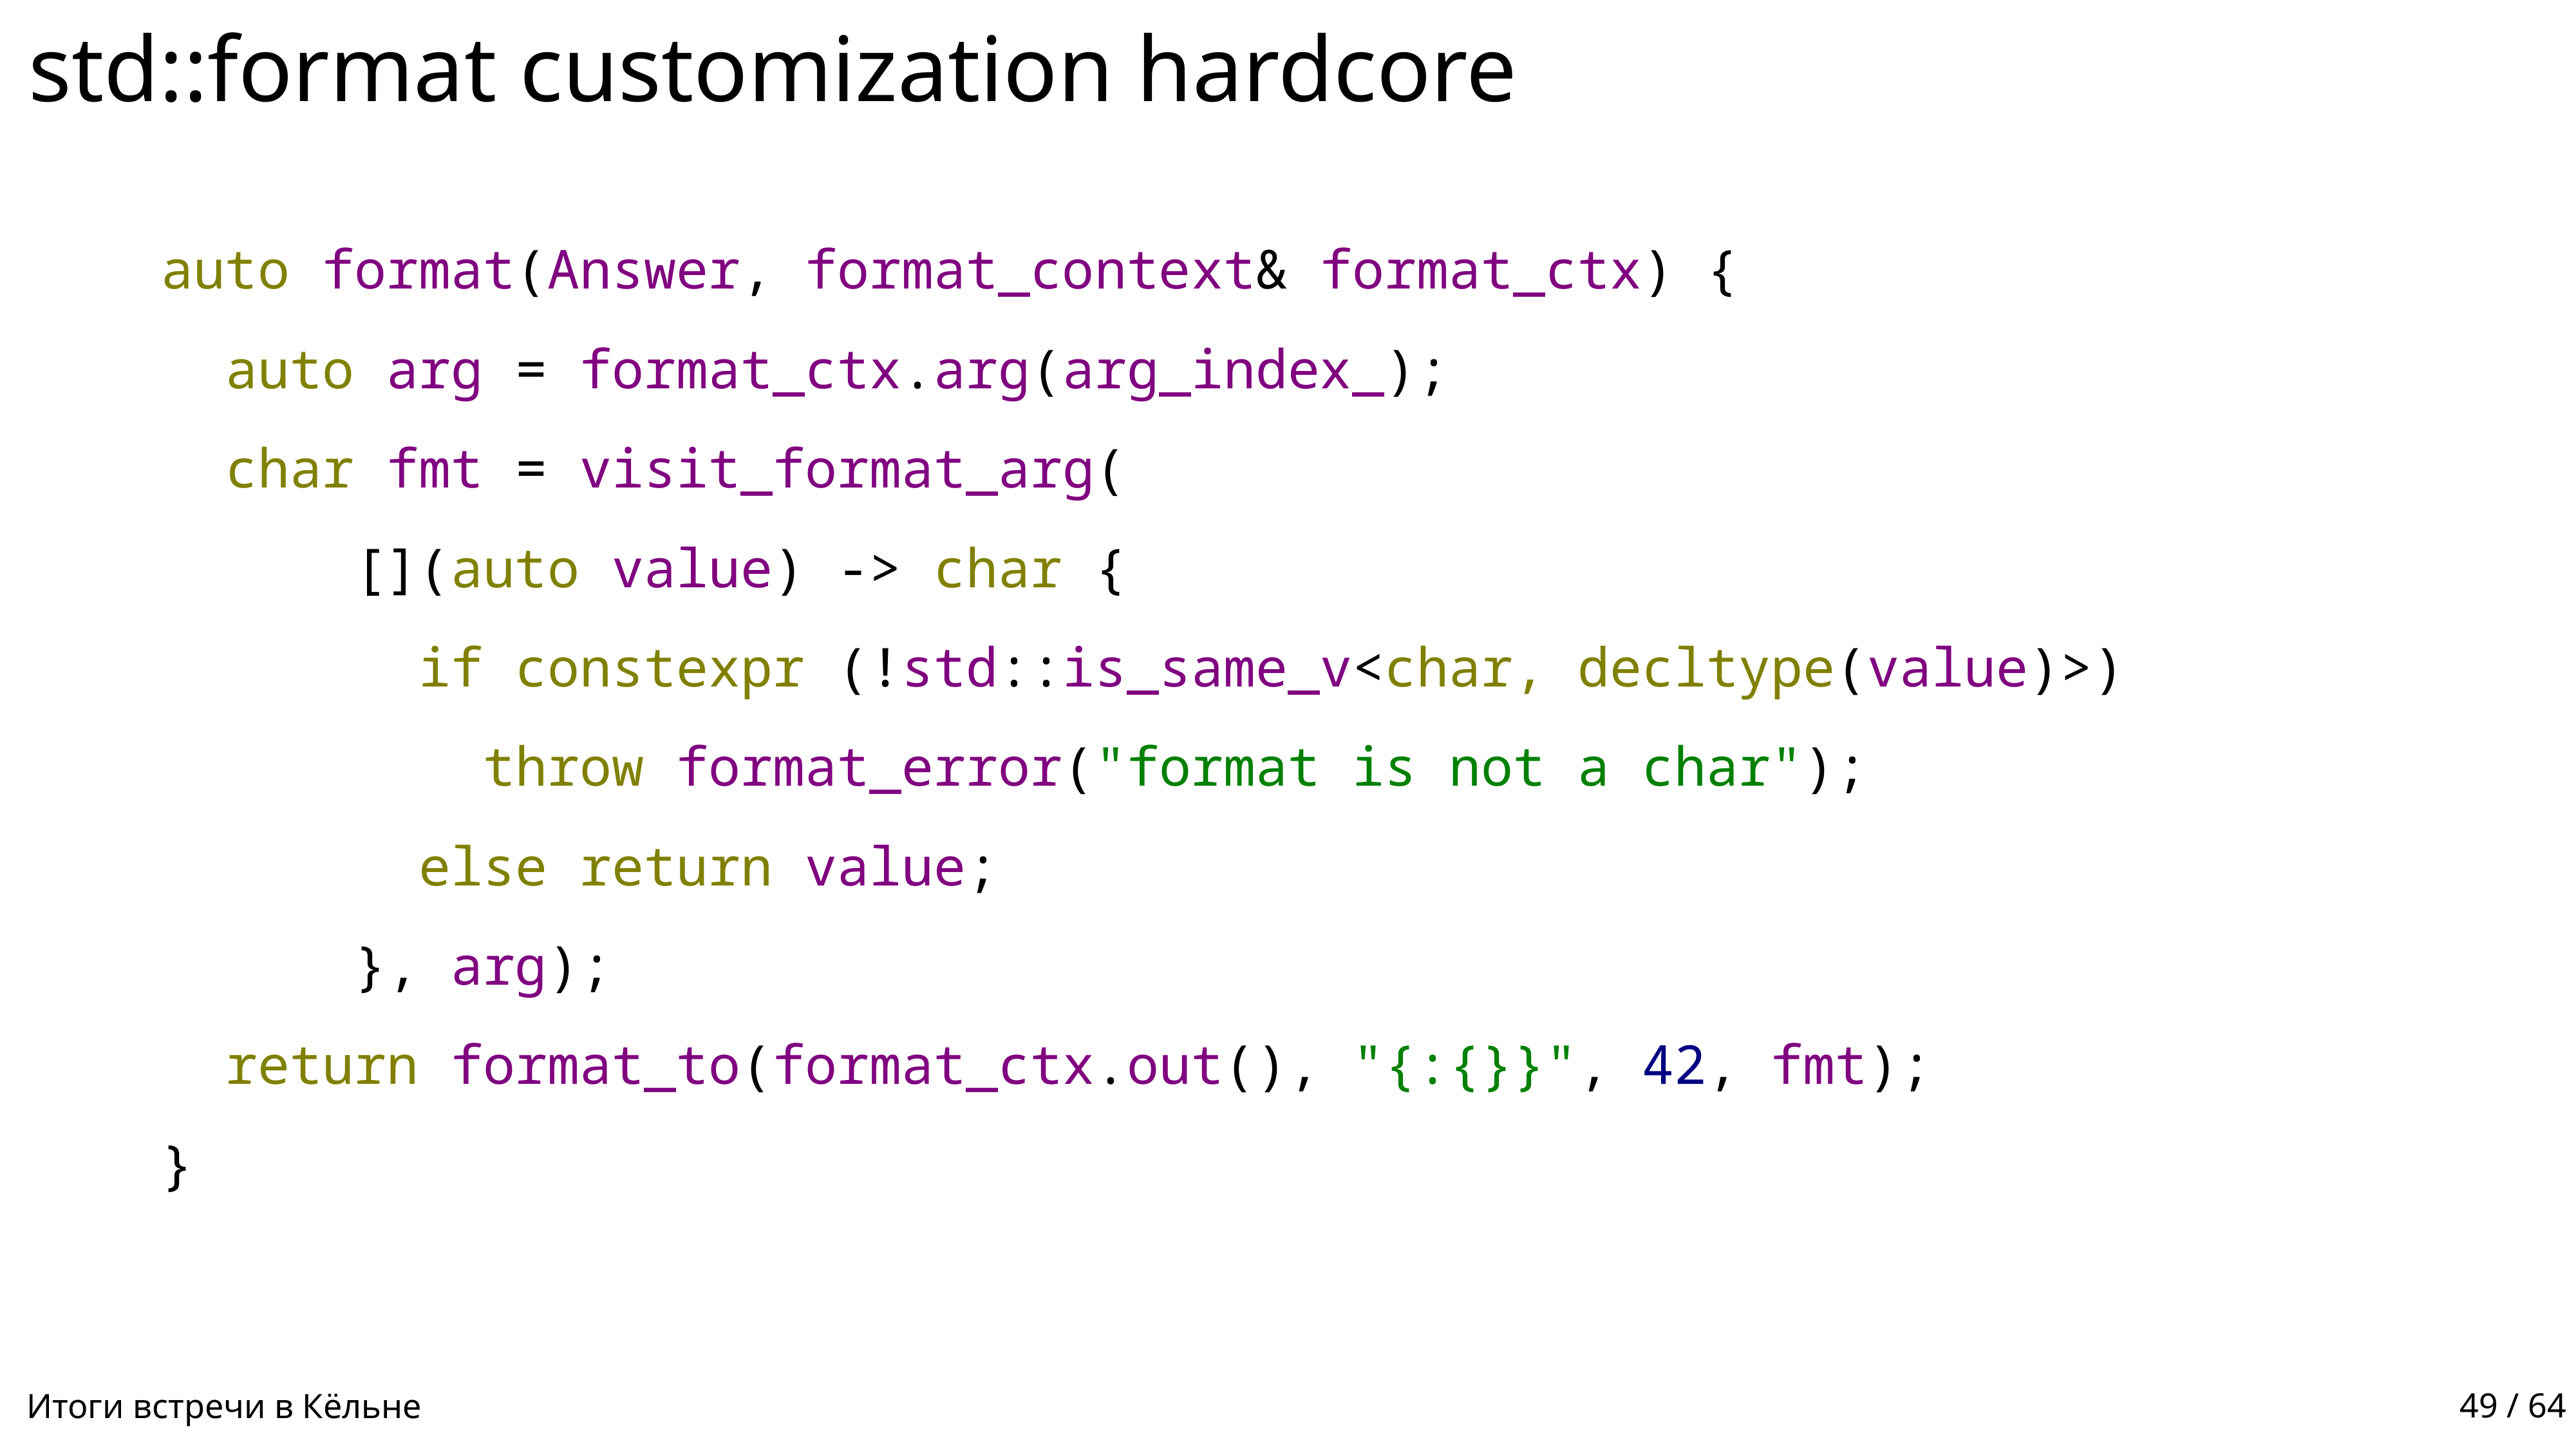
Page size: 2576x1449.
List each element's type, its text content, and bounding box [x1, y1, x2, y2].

list auto format(Answer, format_context& format_ctx) { auto arg = format_ctx.arg(arg_index_); char fmt = visit_format_arg( [](auto value) -> char { if constexpr (!std::is_same_v<char, decltype(value)>) throw format_error("format is not a char"); else return value; }, arg); return format_to(format_ctx.out(), "{:{}}", 42, fmt); } [87, 214, 2550, 1382]
list Итоги встречи в Кёльне [17, 1376, 1114, 1431]
list <number> / 64 [1479, 1376, 2576, 1431]
title std::format customization hardcore [19, 19, 2550, 155]
